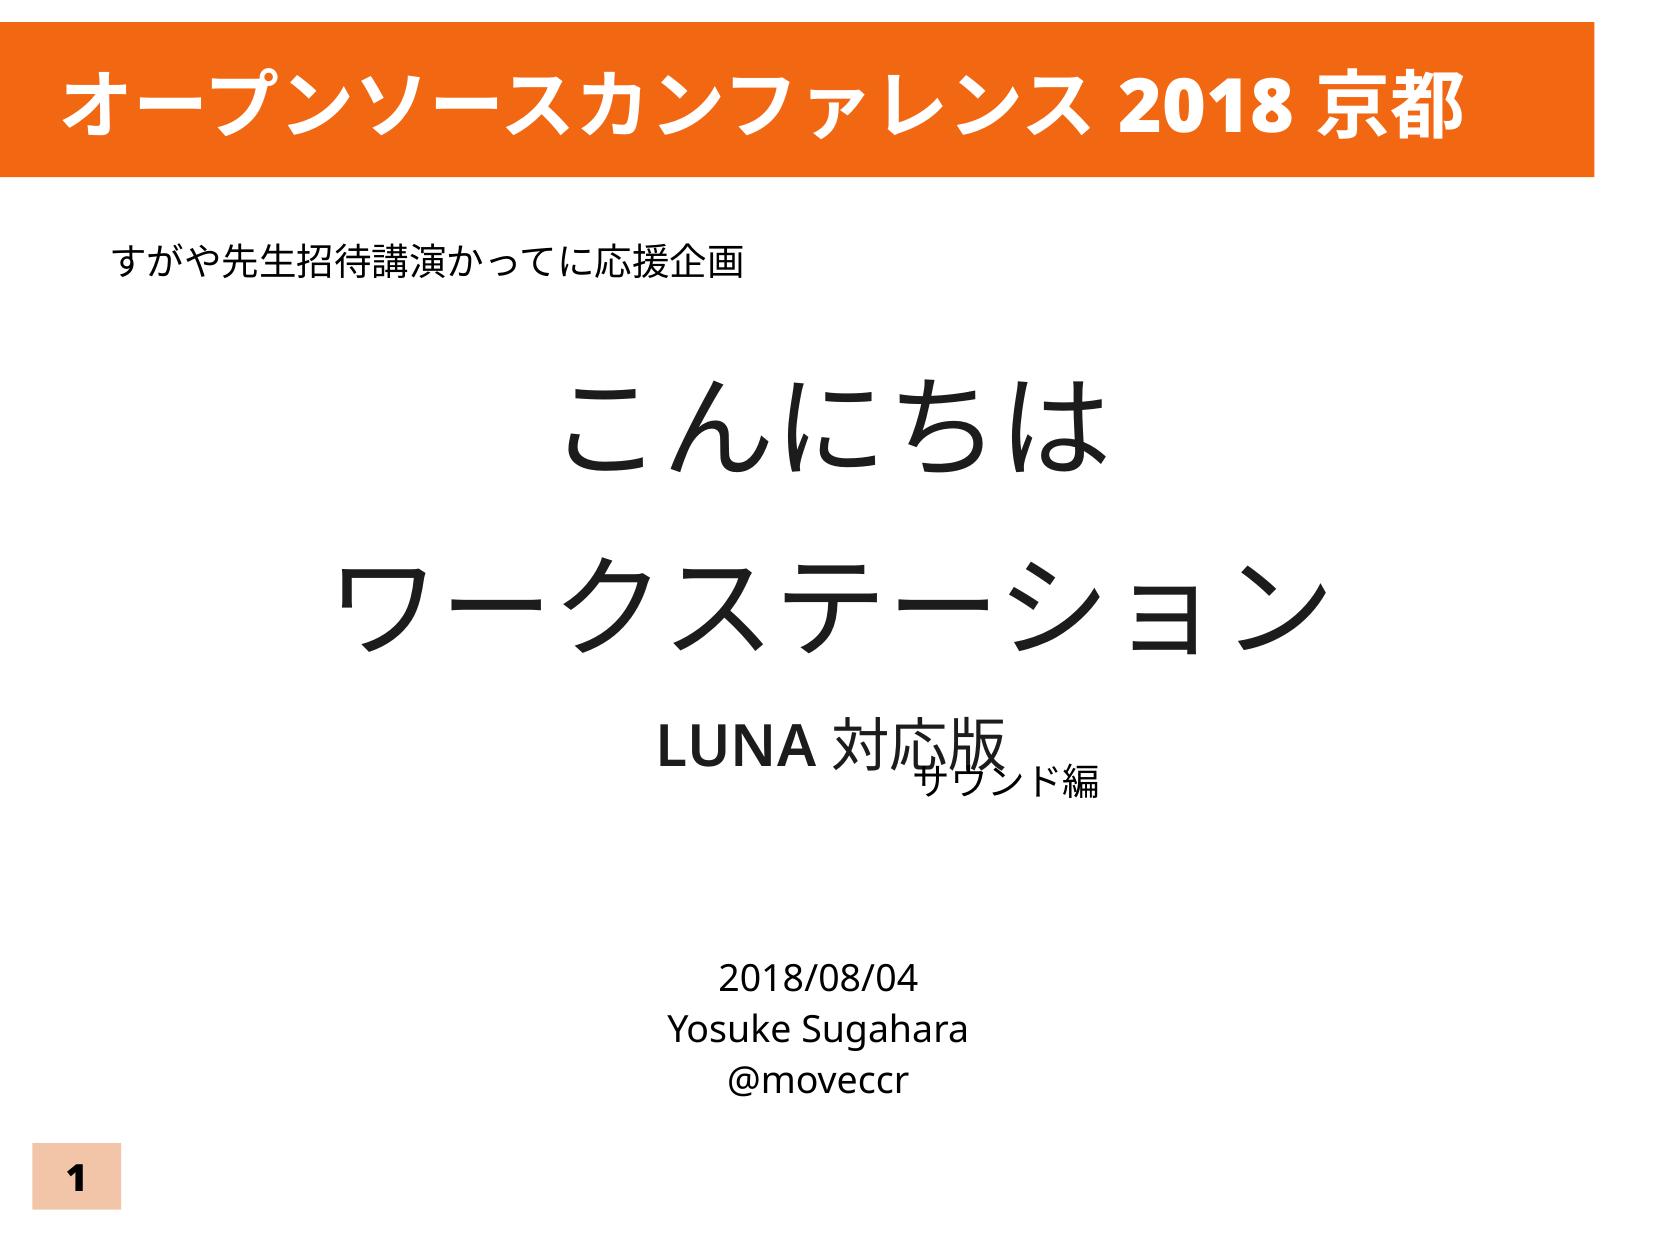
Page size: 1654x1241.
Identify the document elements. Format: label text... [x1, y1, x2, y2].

title オープンソースカンファレンス2018京都 [59, 44, 1595, 156]
text_box 2018/08/04 Yosuke Sugahara @moveccr [513, 943, 1124, 1101]
text_box すがや先生招待講演かってに応援企画 [94, 224, 762, 281]
text_box サウンド編 [897, 744, 1359, 801]
list こんにちは ワークステーション LUNA対応版 [64, 177, 1598, 944]
